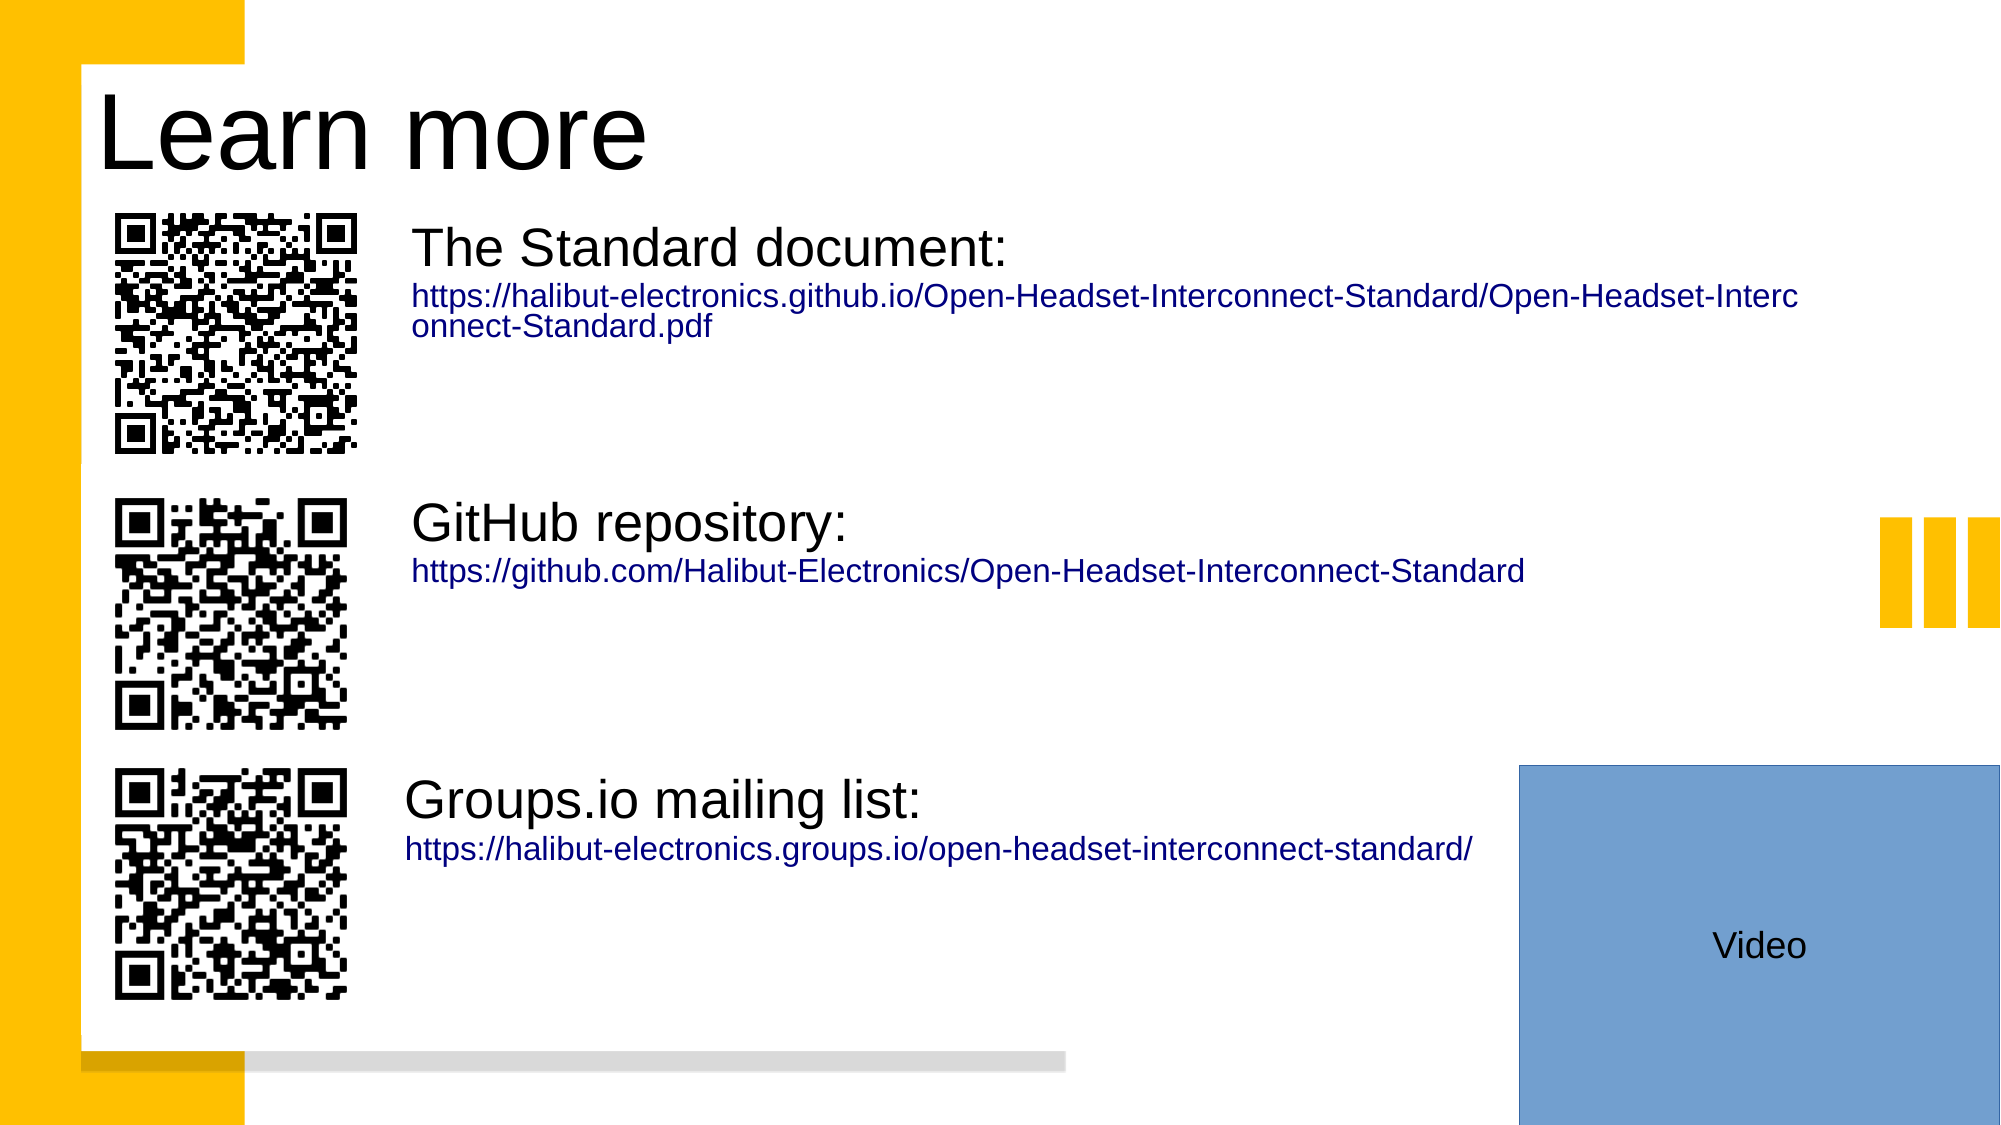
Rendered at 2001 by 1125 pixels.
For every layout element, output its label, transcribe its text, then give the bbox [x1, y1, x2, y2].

text_box The Standard document: https://halibut-electronics.github.io/Open-Headset-Interconnect-Standard/Open-Headset-Interconnect-Standard.pdf [396, 210, 1831, 462]
text_box Video [1749, 946, 1759, 956]
text_box Learn more [81, 64, 1921, 201]
text_box Video [1791, 946, 1802, 956]
text_box GitHub repository: https://github.com/Halibut-Electronics/Open-Headset-Interconnect-Standard [396, 485, 1831, 700]
text_box [0, 0, 2000, 1125]
text_box Video [1519, 765, 2000, 1125]
text_box Groups.io mailing list: https://halibut-electronics.groups.io/open-headset-interconnect-standard/ [390, 762, 1824, 946]
picture [81, 186, 383, 1036]
